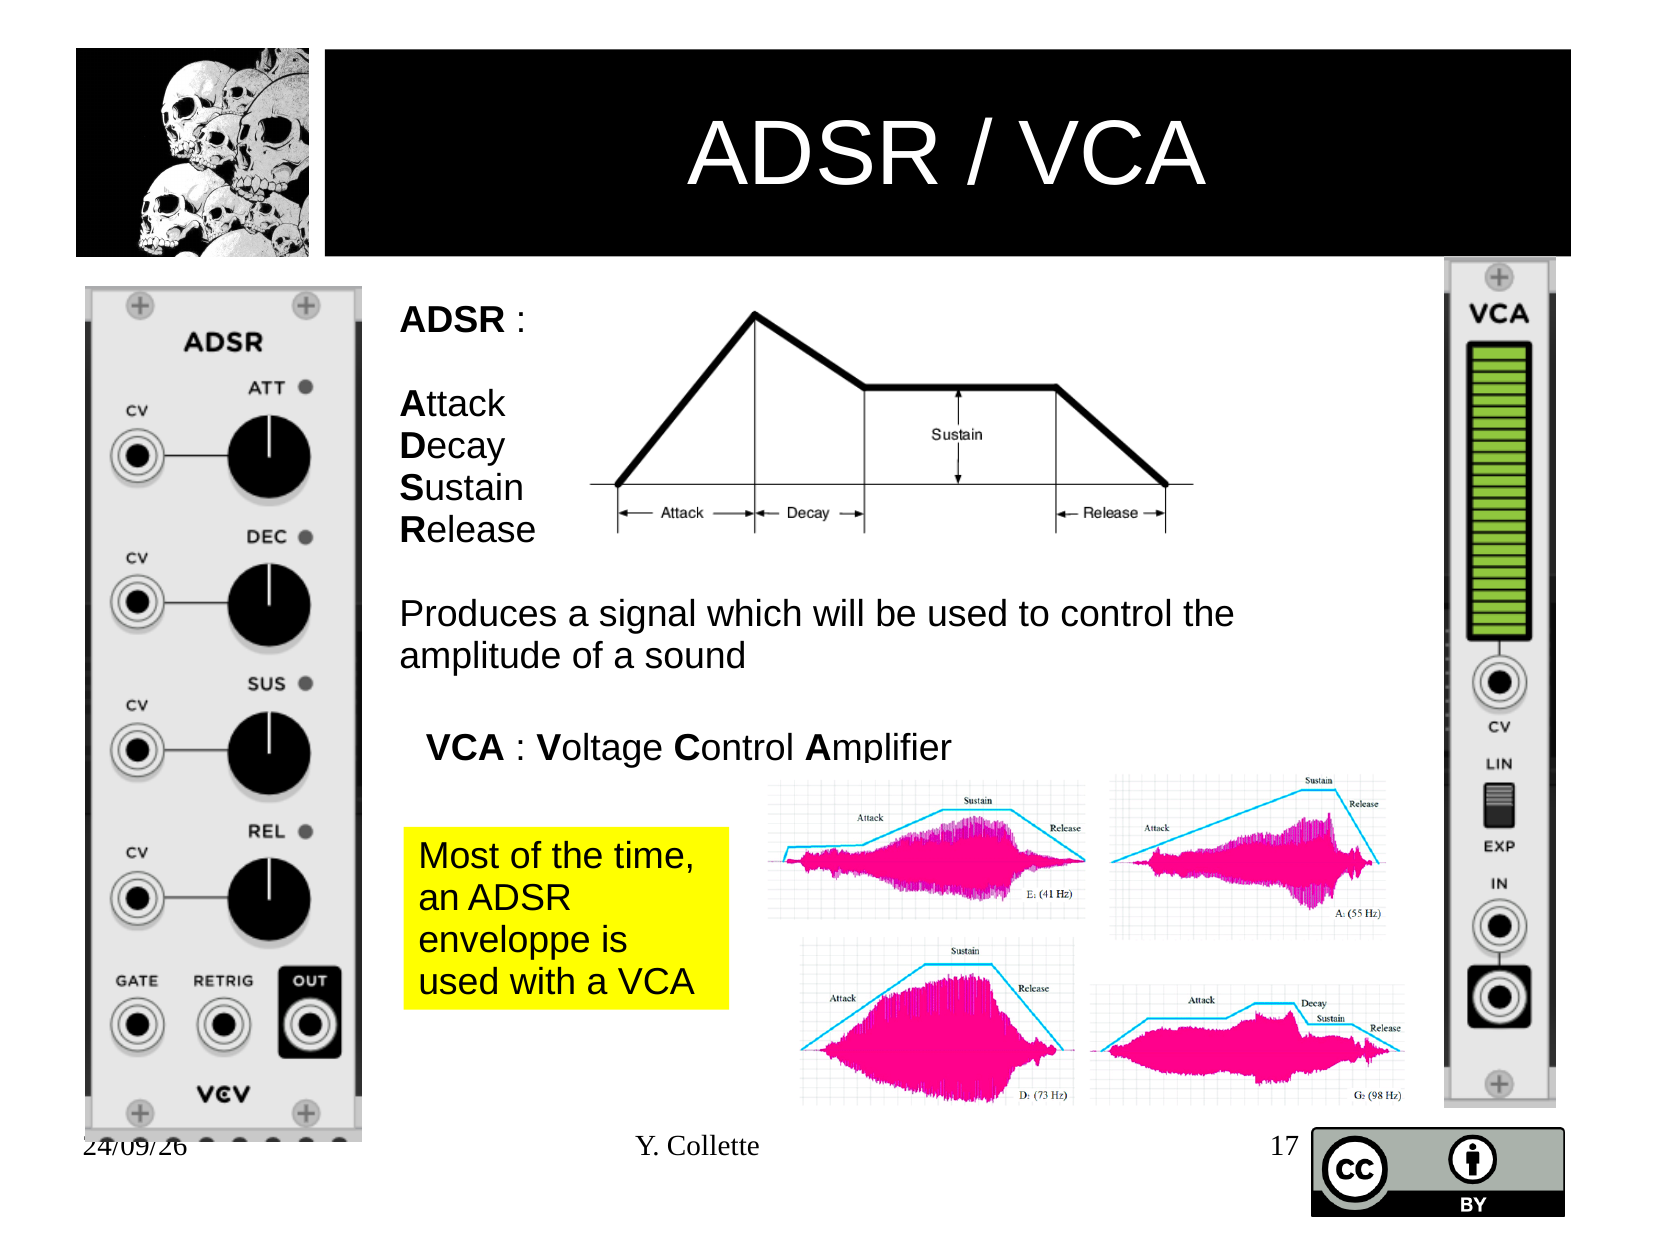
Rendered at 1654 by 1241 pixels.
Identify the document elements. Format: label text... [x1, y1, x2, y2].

title ADSR / VCA [324, 49, 1571, 257]
text_box ADSR : Attack Decay Sustain Release Produces a signal which will be used to control the amplitude of a sound [384, 290, 1414, 684]
picture [76, 48, 309, 257]
picture [1311, 1127, 1565, 1217]
text_box VCA : Voltage Control Amplifier [411, 718, 972, 776]
text_box Most of the time, an ADSR enveloppe is used with a VCA [403, 826, 730, 1010]
picture [571, 290, 1210, 551]
picture [85, 286, 362, 1142]
picture [1444, 256, 1556, 1108]
picture [759, 763, 1422, 1116]
